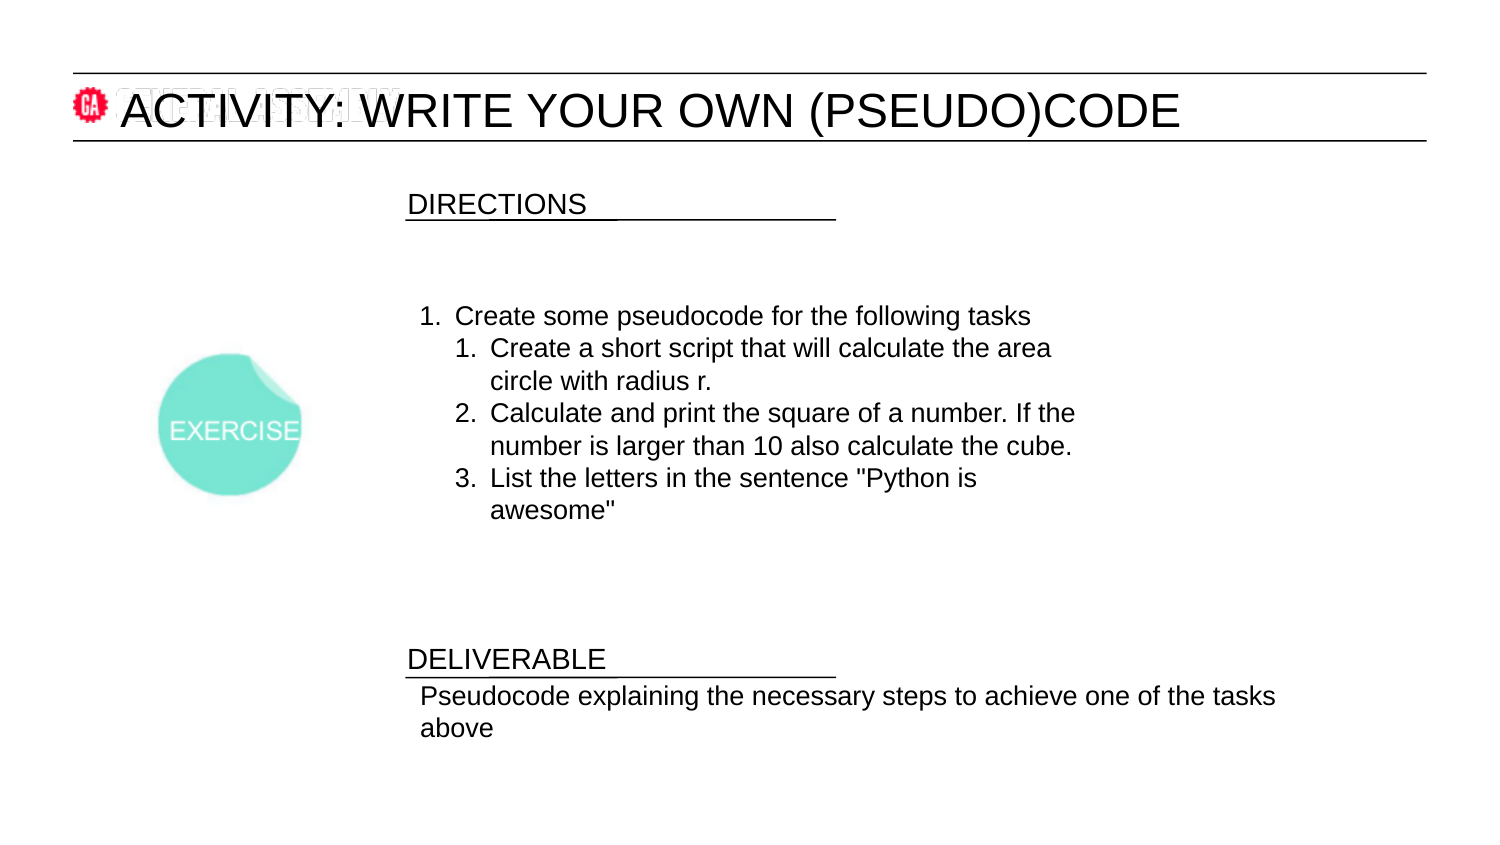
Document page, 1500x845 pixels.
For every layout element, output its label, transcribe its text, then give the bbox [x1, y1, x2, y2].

text_box ACTIVITY: WRITE YOUR OWN (PSEUDO)CODE [120, 79, 1465, 129]
text_box Create some pseudocode for the following tasks Create a short script that will calculate the area circle with radius r. Calculate and print the square of a number. If the number is larger than 10 also calculate the cube. List the letters in the sentence "Python is awesome" [413, 251, 1087, 572]
text_box DIRECTIONS [407, 184, 838, 215]
text_box Pseudocode explaining the necessary steps to achieve one of the tasks above [414, 691, 1349, 730]
text_box DELIVERABLE [407, 640, 838, 670]
picture [73, 87, 120, 123]
picture [135, 327, 320, 514]
